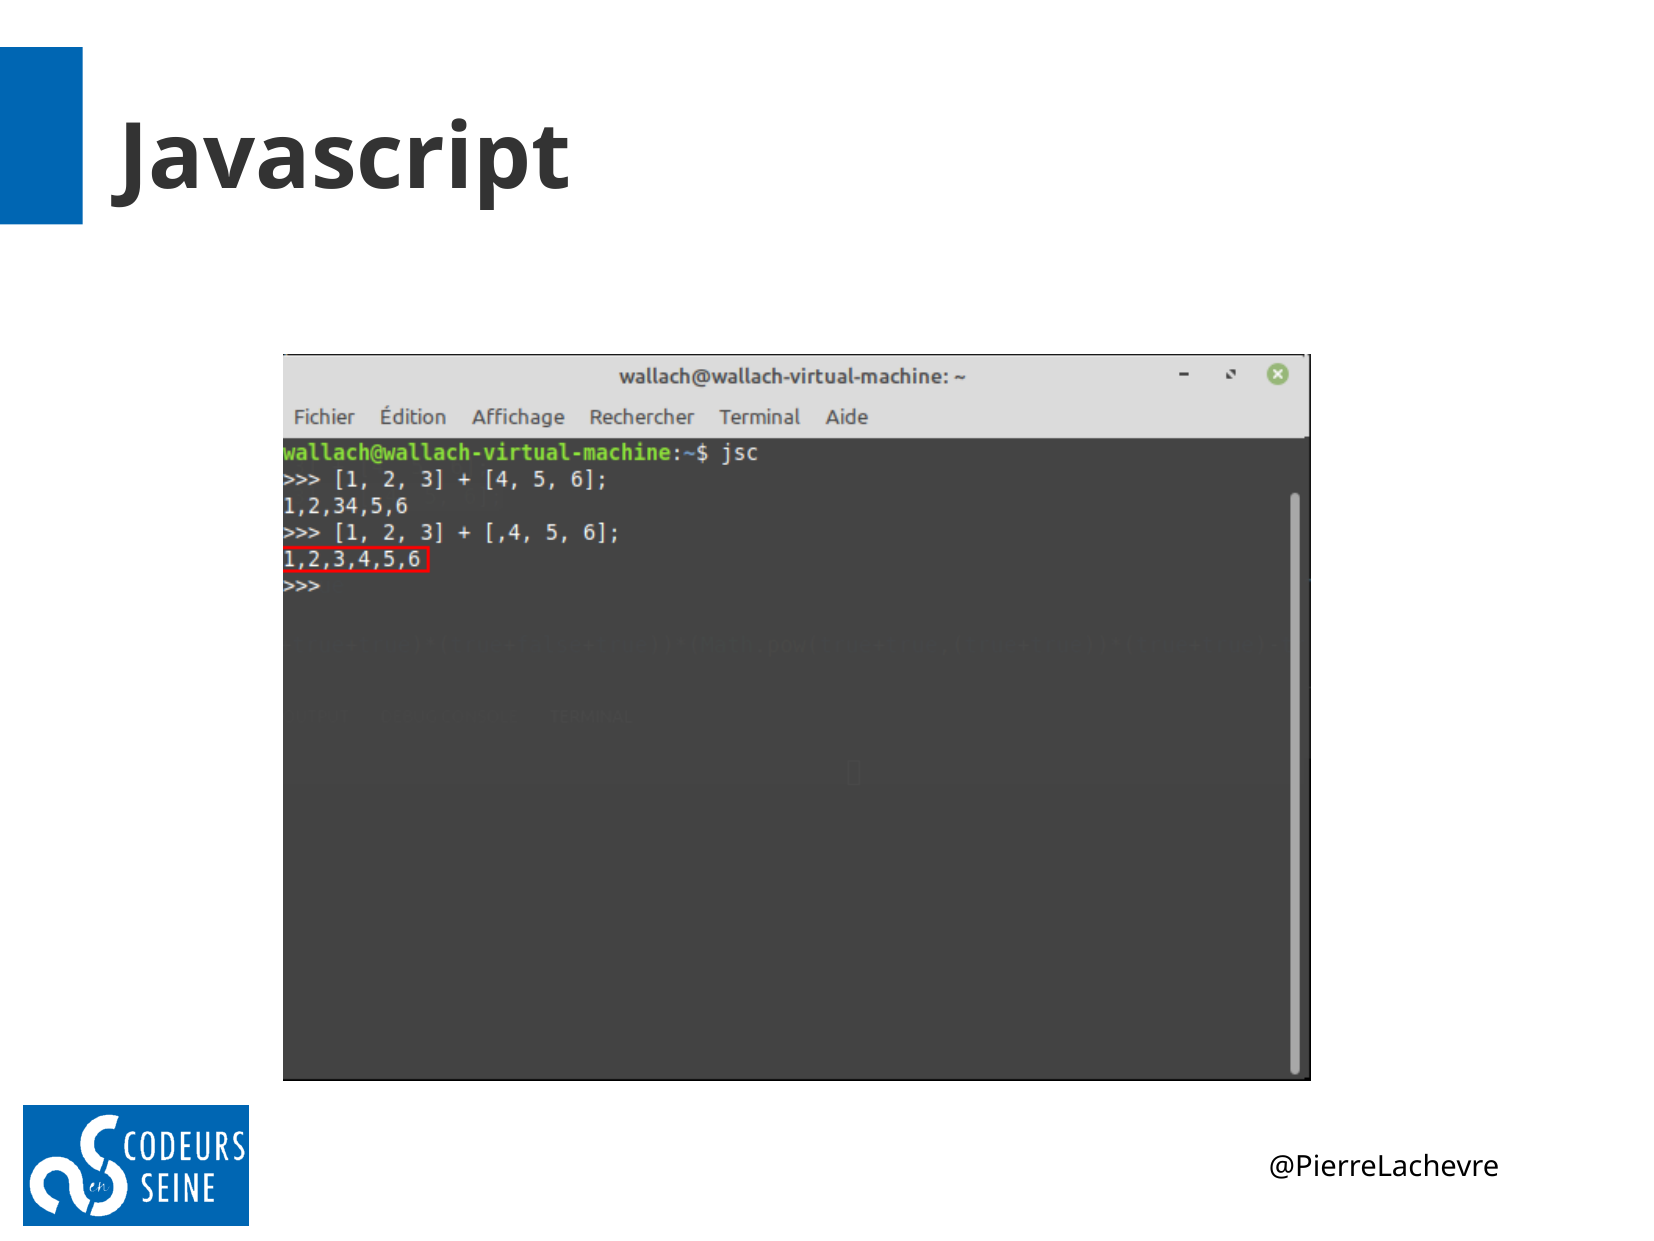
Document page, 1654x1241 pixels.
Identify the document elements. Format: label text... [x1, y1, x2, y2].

picture [283, 354, 1311, 1081]
title Javascript [118, 49, 1571, 257]
picture [23, 1105, 249, 1226]
